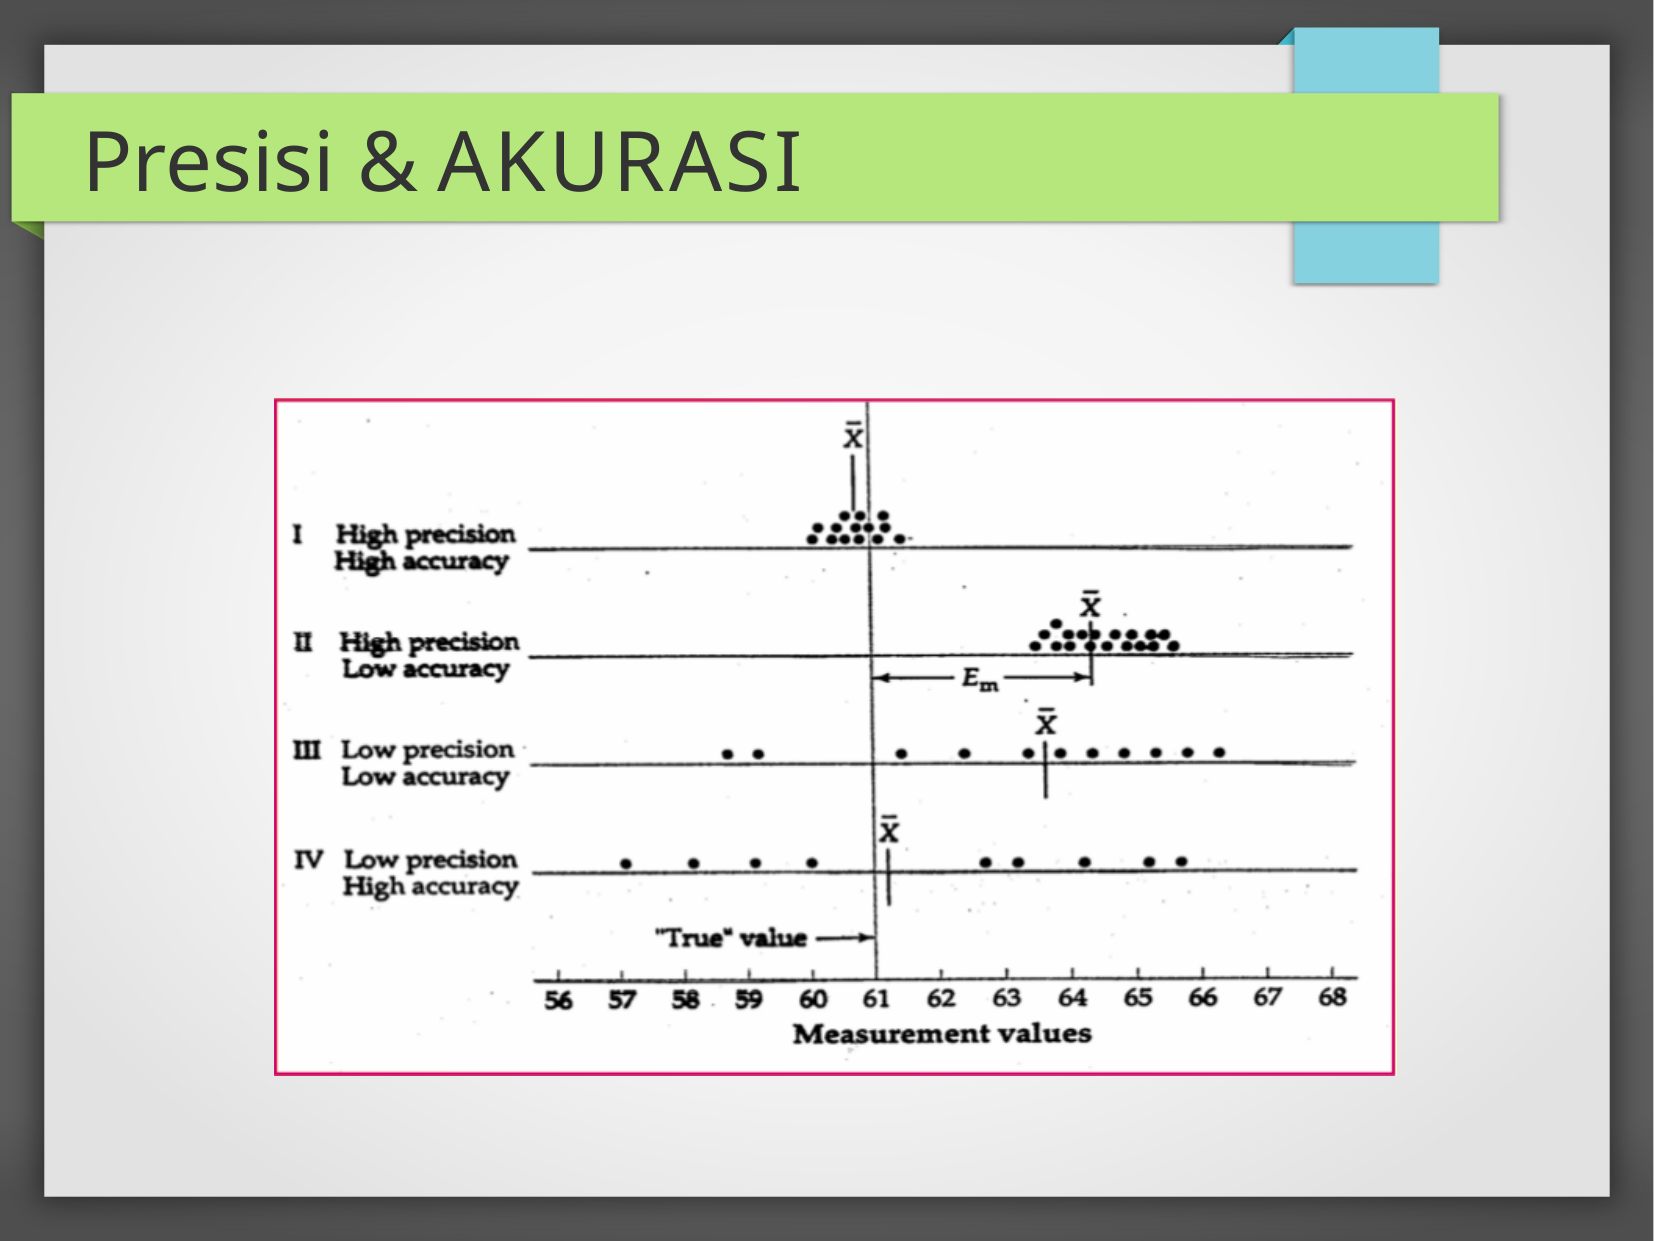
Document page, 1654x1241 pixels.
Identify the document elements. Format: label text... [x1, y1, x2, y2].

picture [0, 0, 1654, 1241]
title Presisi & AKURASI [82, 92, 1465, 227]
